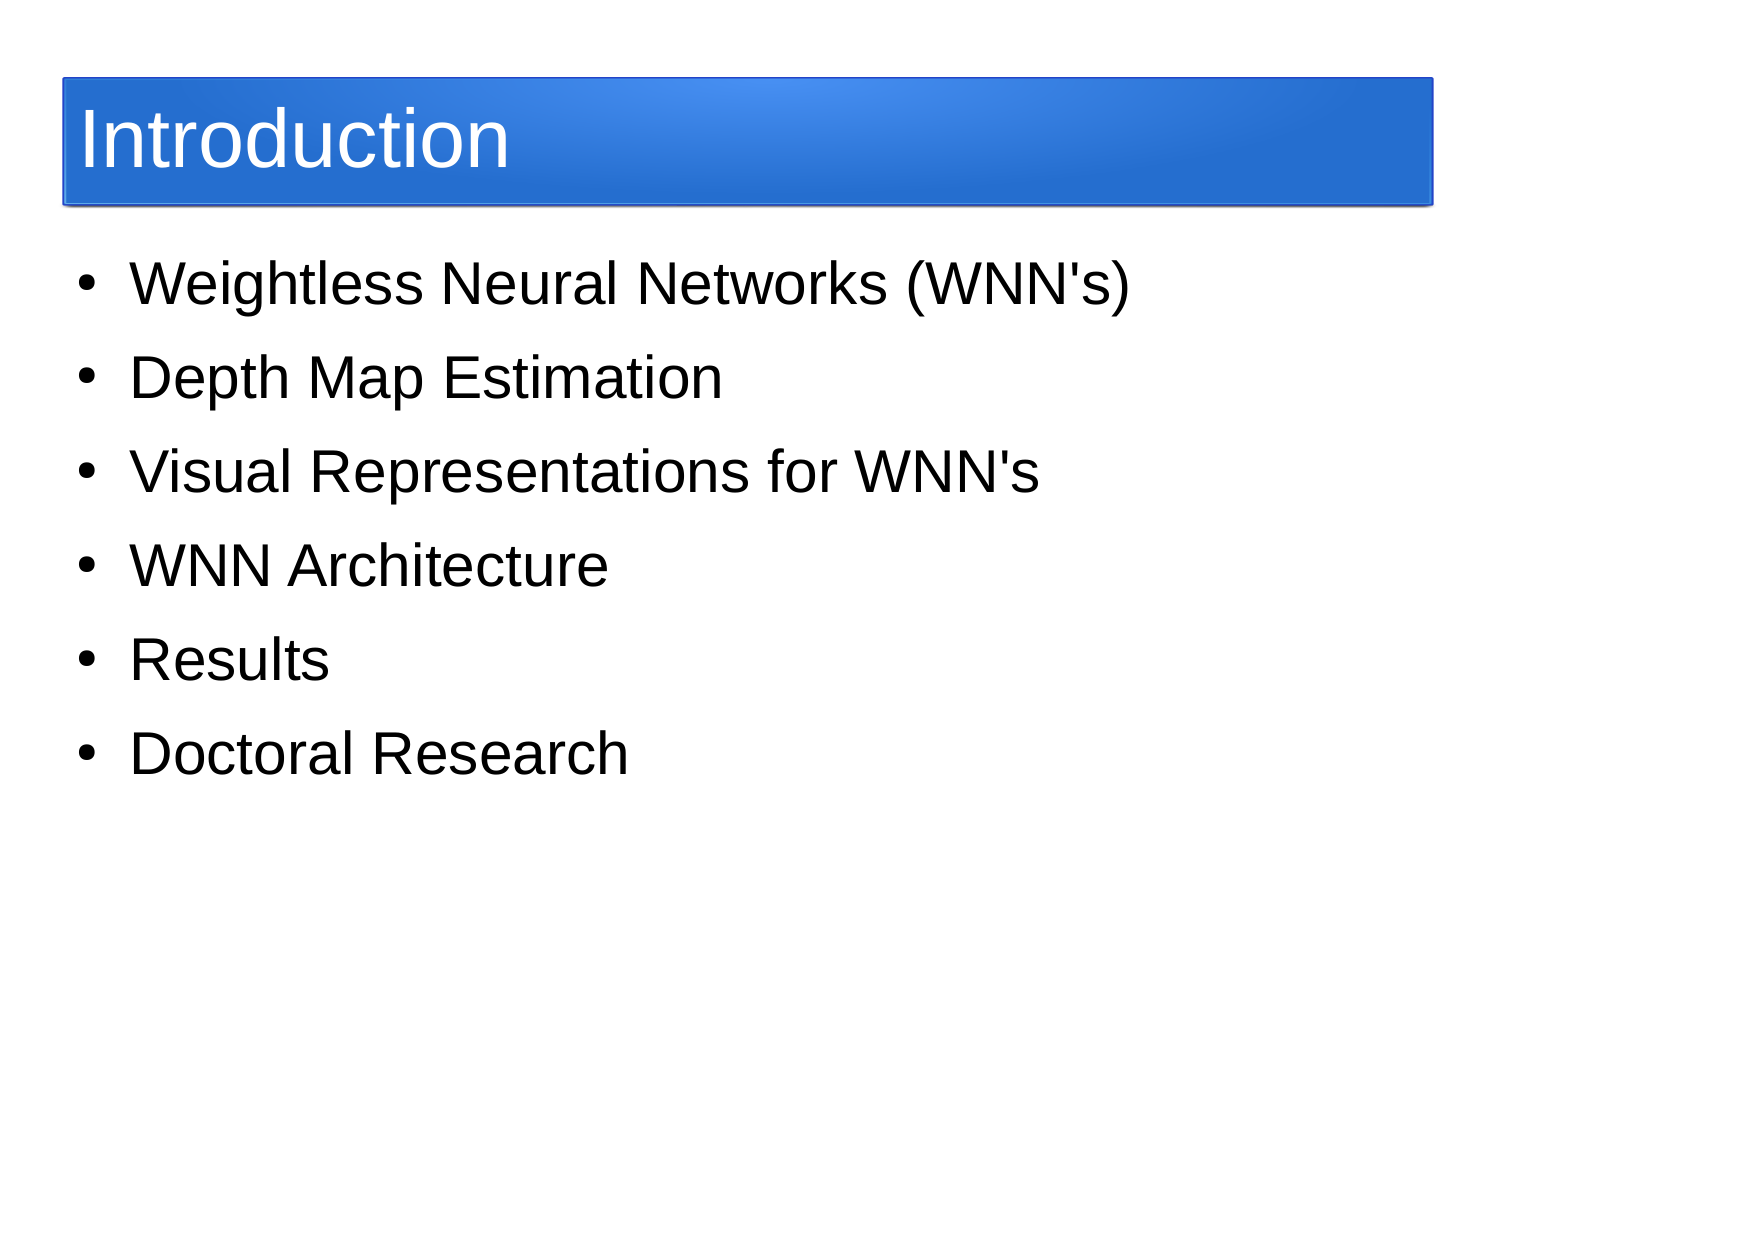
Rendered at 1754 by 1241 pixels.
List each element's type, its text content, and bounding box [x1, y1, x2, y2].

title Introduction [78, 80, 1429, 198]
picture [58, 77, 1439, 209]
list Weightless Neural Networks (WNN's) Depth Map Estimation Visual Representations for WNN's WNN Architecture Results Doctoral Research [58, 249, 1665, 1182]
